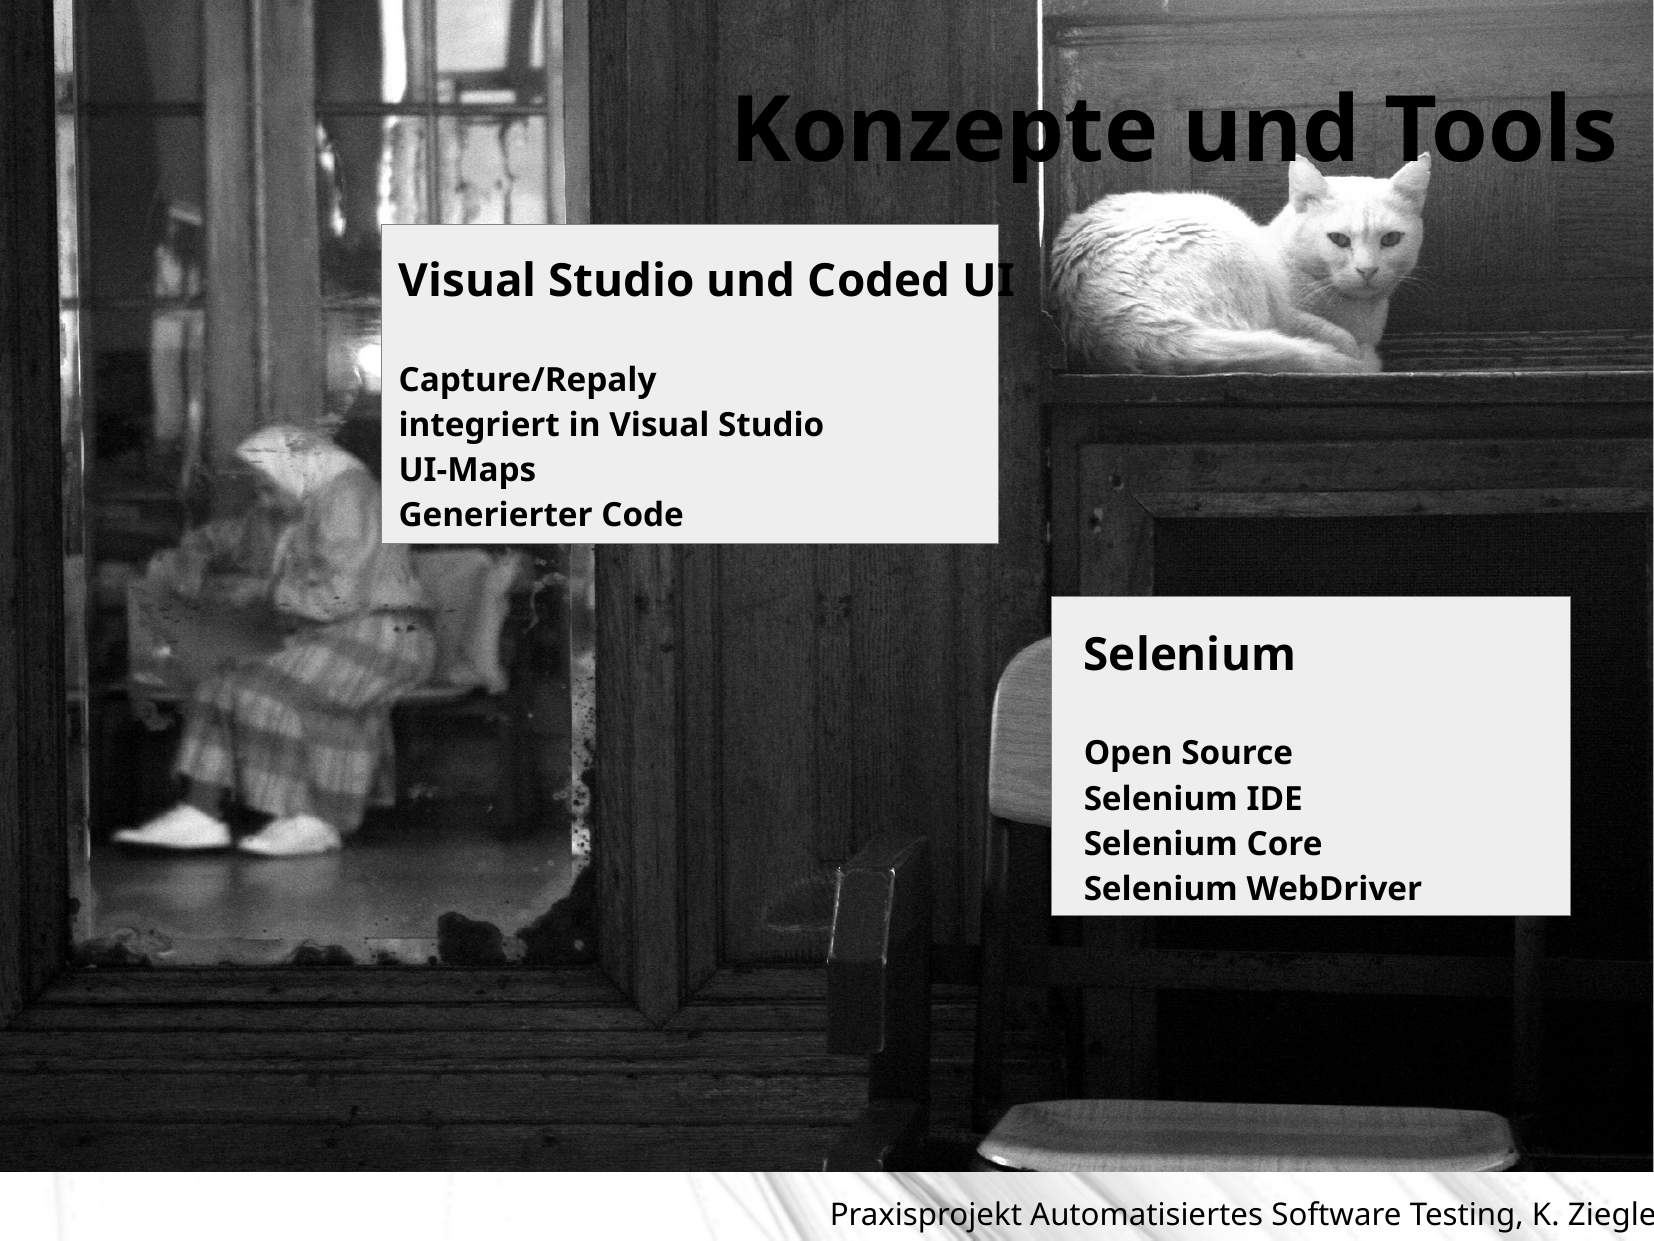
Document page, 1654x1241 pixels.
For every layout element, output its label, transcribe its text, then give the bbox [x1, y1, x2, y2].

text_box Konzepte und Tools [715, 55, 1583, 178]
text_box Praxisprojekt Automatisiertes Software Testing, K. Ziegler [814, 1184, 1654, 1241]
picture [0, 0, 1654, 1241]
text_box Visual Studio und Coded UI Capture/Repaly integriert in Visual Studio UI-Maps Generierter Code [383, 240, 1001, 520]
text_box [381, 224, 999, 544]
text_box Selenium Open Source Selenium IDE Selenium Core Selenium WebDriver [1068, 614, 1548, 936]
text_box [1051, 596, 1571, 916]
